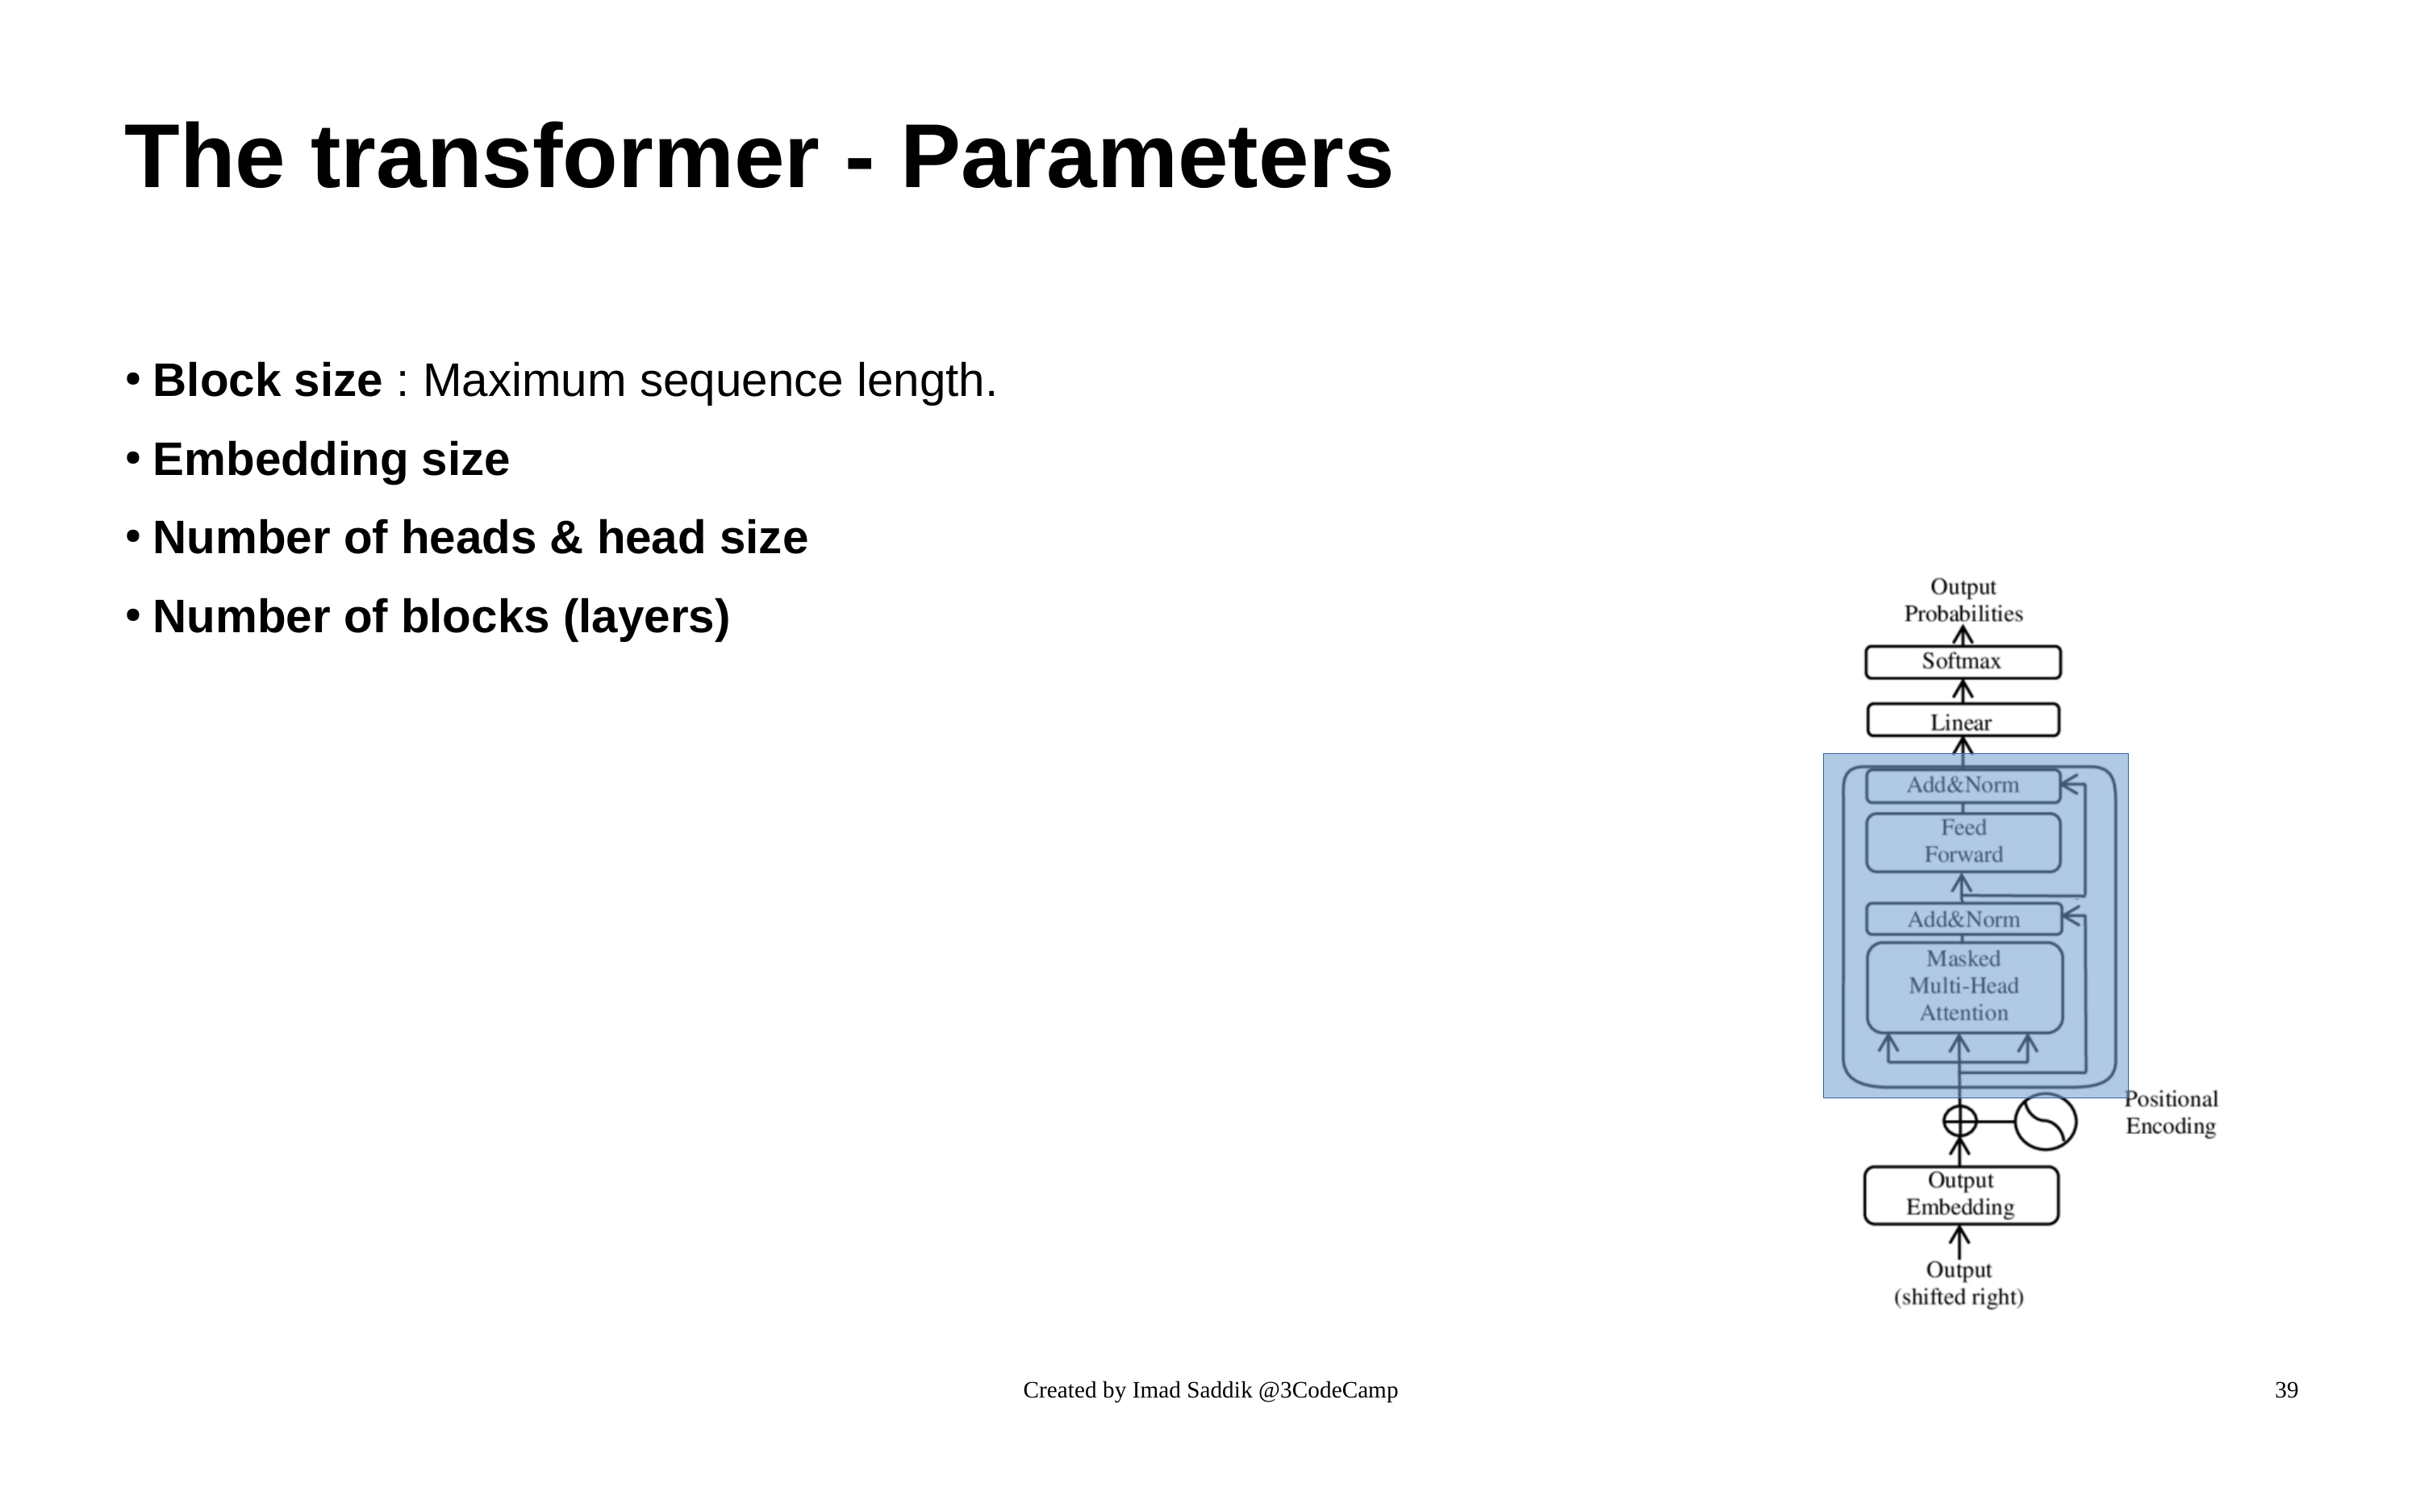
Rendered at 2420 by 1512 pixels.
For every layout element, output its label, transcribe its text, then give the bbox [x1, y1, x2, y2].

text_box The transformer - Parameters [112, 61, 1664, 251]
text_box Block size : Maximum sequence length. Embedding size Number of heads & head size Number of blocks (layers) [112, 322, 1906, 649]
picture [1815, 562, 2299, 1331]
text_box [1823, 753, 2129, 1098]
